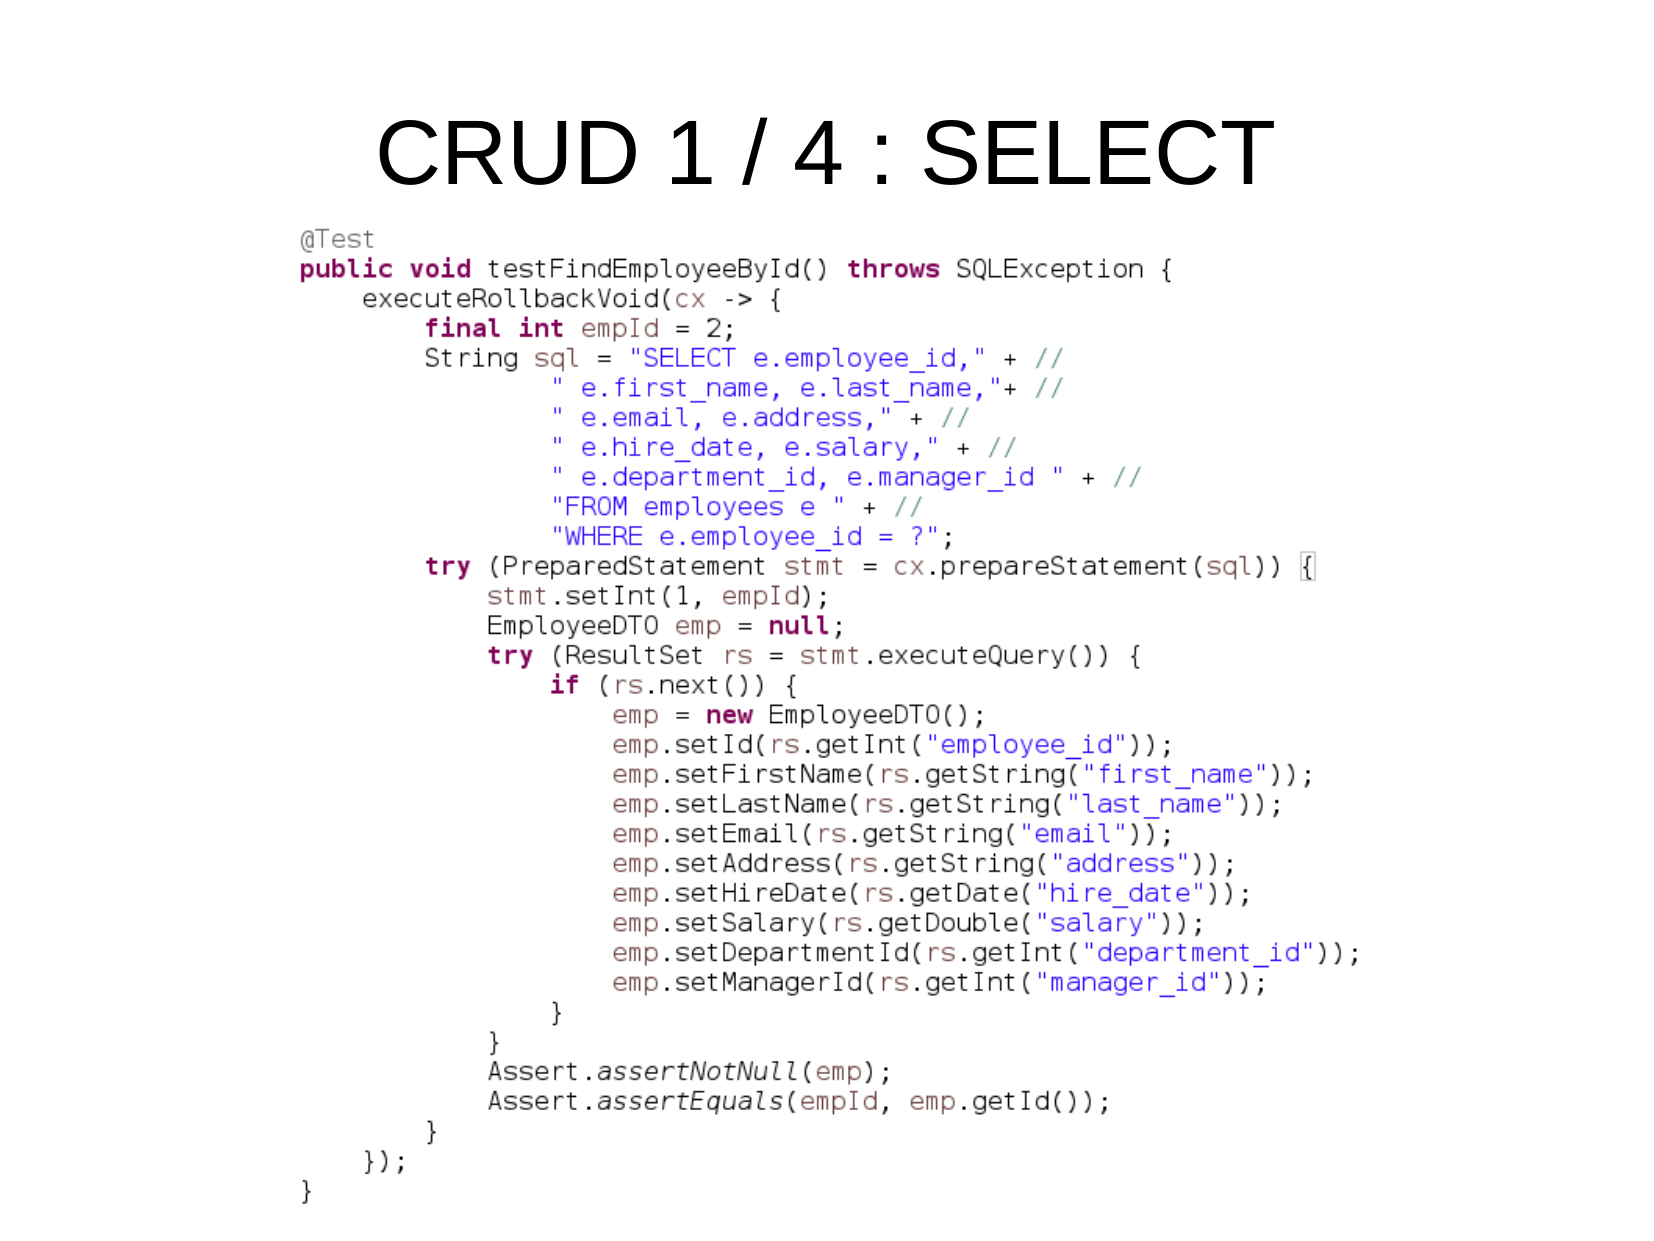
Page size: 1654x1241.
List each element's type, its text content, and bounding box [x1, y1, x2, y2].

picture [292, 223, 1363, 1207]
title CRUD 1 / 4 : SELECT [82, 49, 1571, 257]
